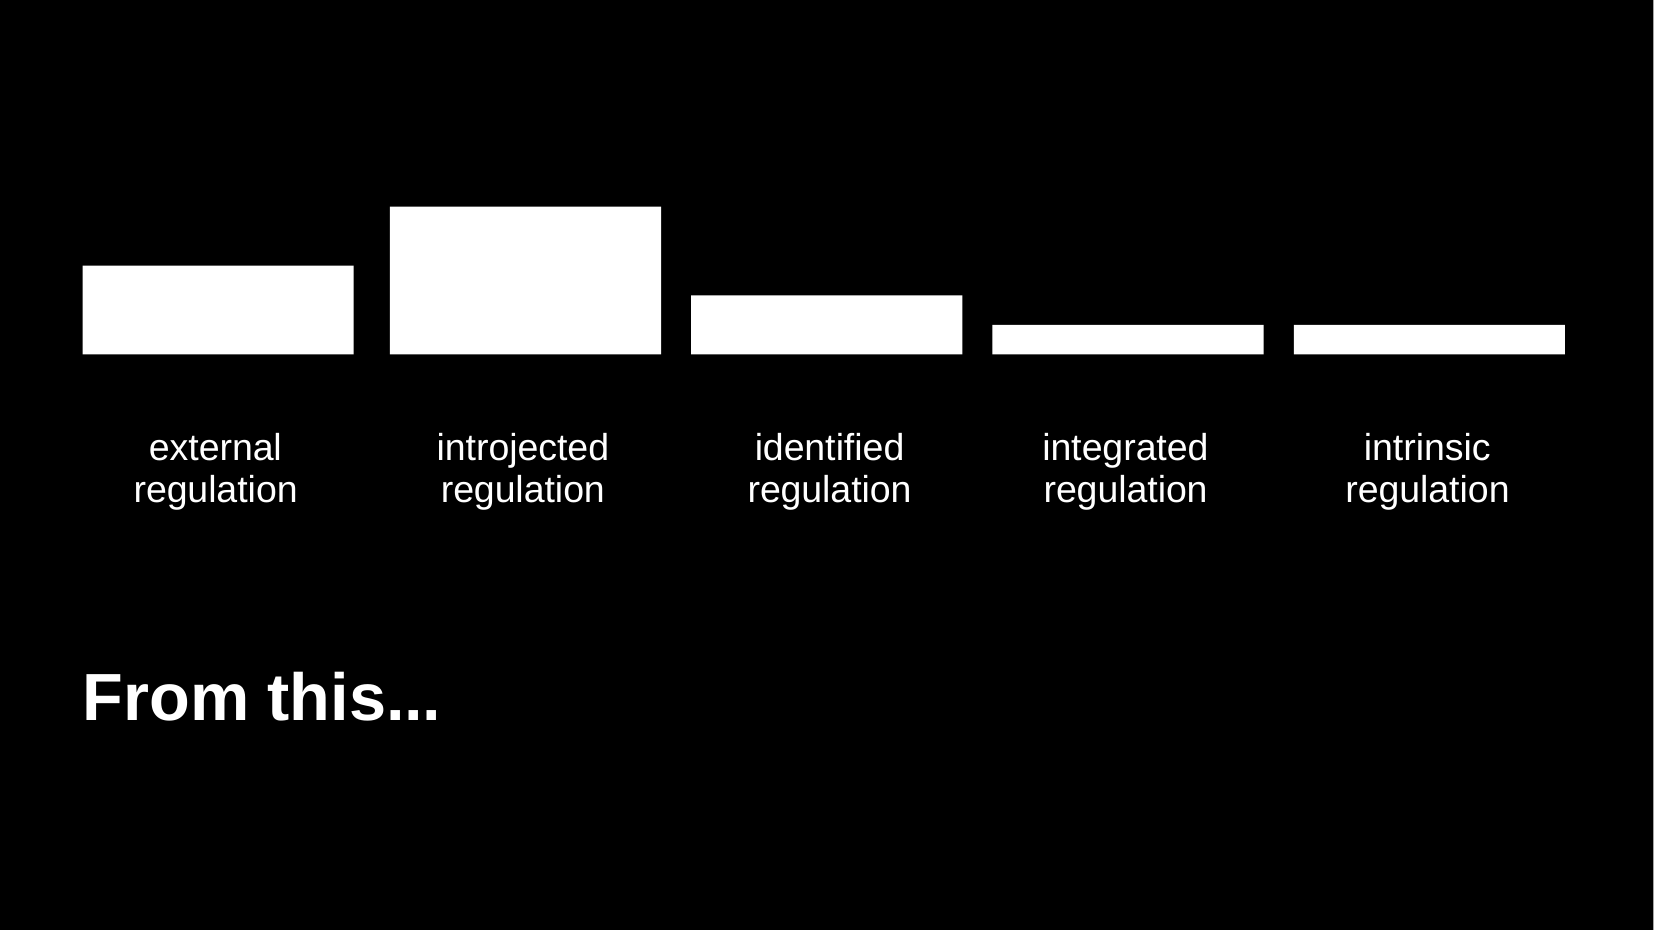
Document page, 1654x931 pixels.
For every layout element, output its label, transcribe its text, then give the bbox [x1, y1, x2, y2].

list intrinsic regulation [1294, 405, 1561, 532]
list integrated regulation [992, 405, 1259, 532]
text_box [82, 265, 354, 355]
text_box [691, 295, 963, 355]
text_box [992, 324, 1264, 355]
list introjected regulation [390, 405, 656, 532]
list identified regulation [696, 405, 963, 532]
title From this... [82, 620, 1571, 776]
list external regulation [82, 405, 349, 532]
text_box [389, 206, 662, 355]
text_box [1293, 324, 1565, 355]
